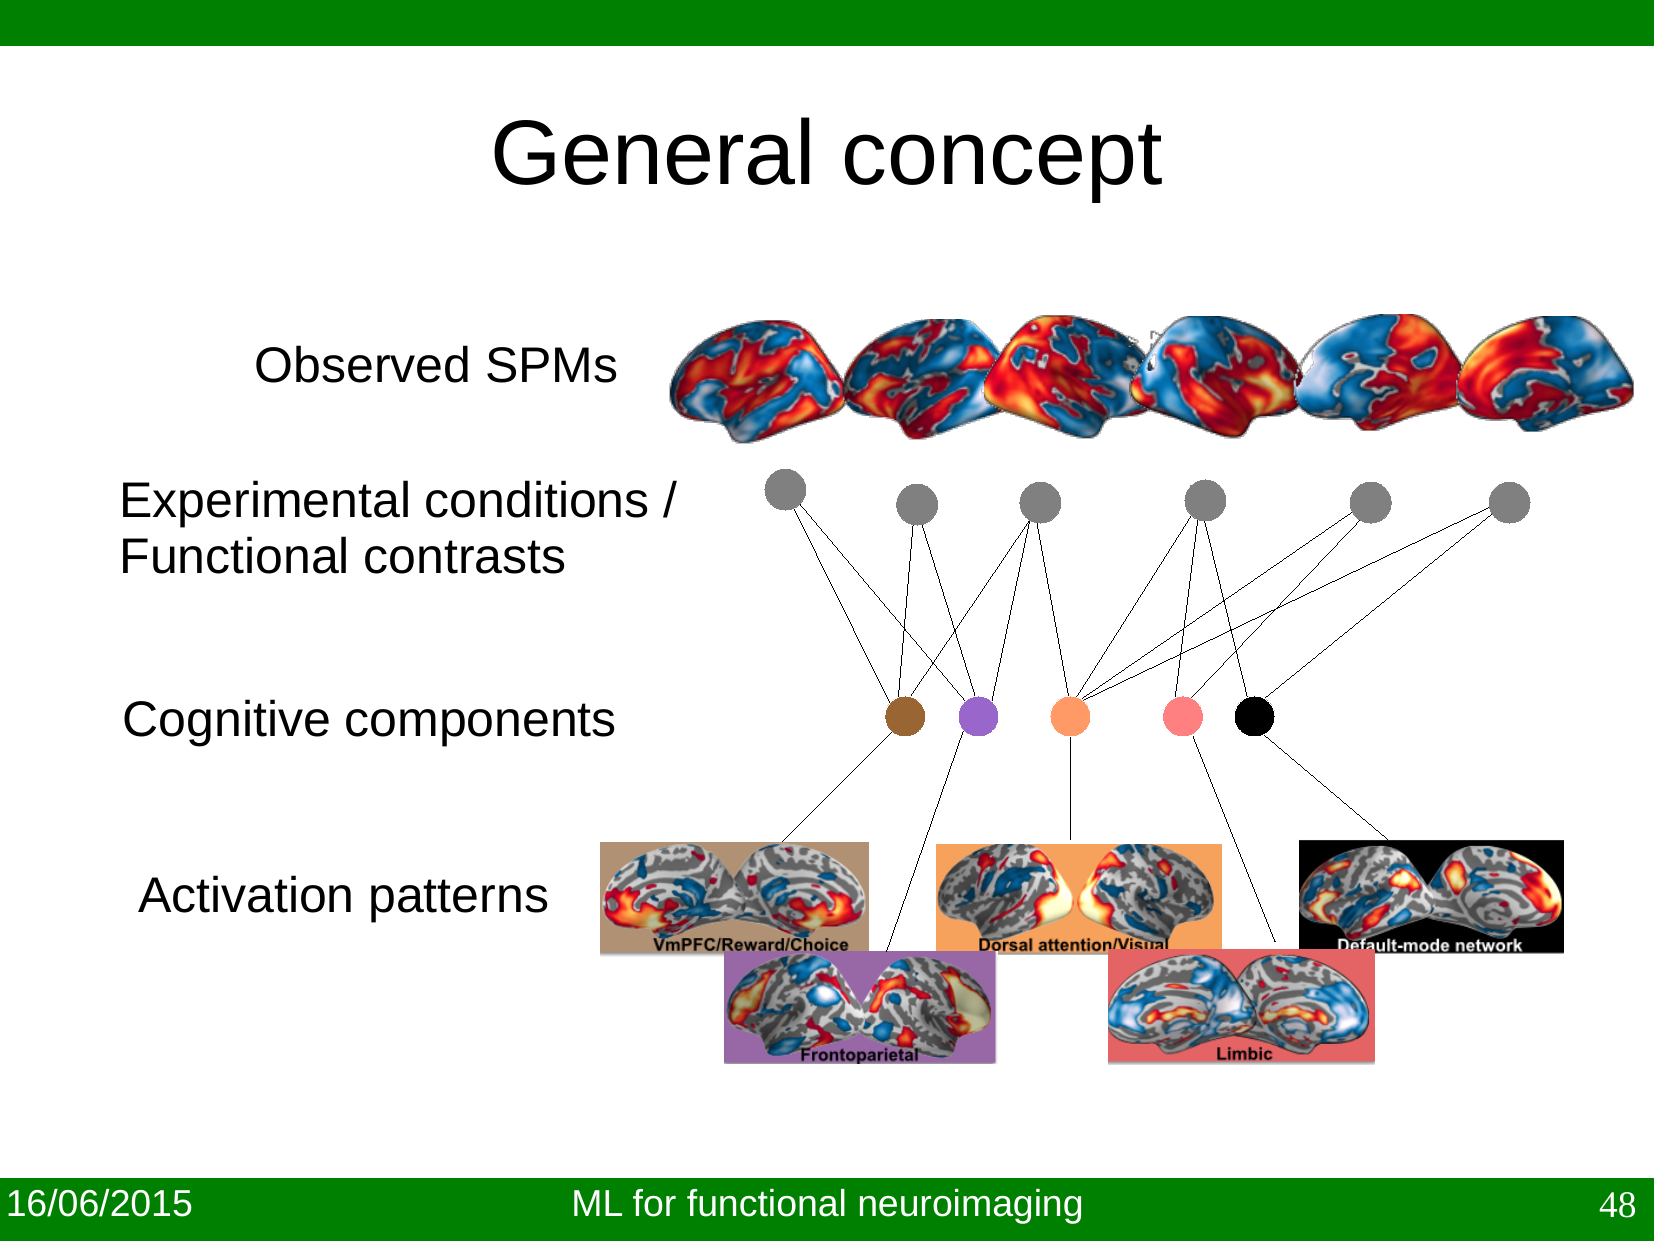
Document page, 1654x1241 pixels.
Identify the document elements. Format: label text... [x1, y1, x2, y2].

picture [667, 314, 1637, 445]
text_box [1350, 482, 1392, 524]
text_box [1049, 695, 1091, 737]
title General concept [82, 49, 1571, 257]
text_box [957, 695, 999, 737]
text_box Experimental conditions / Functional contrasts [105, 465, 730, 600]
text_box Cognitive components [108, 683, 654, 762]
text_box [896, 484, 938, 526]
text_box [1489, 482, 1531, 524]
text_box [1184, 479, 1226, 521]
picture [600, 839, 1564, 1066]
text_box [884, 695, 926, 737]
text_box Activation patterns [123, 859, 584, 938]
text_box [764, 469, 806, 511]
text_box [1234, 695, 1276, 737]
text_box [1019, 482, 1061, 524]
text_box [1162, 695, 1204, 737]
text_box Observed SPMs [240, 330, 634, 402]
